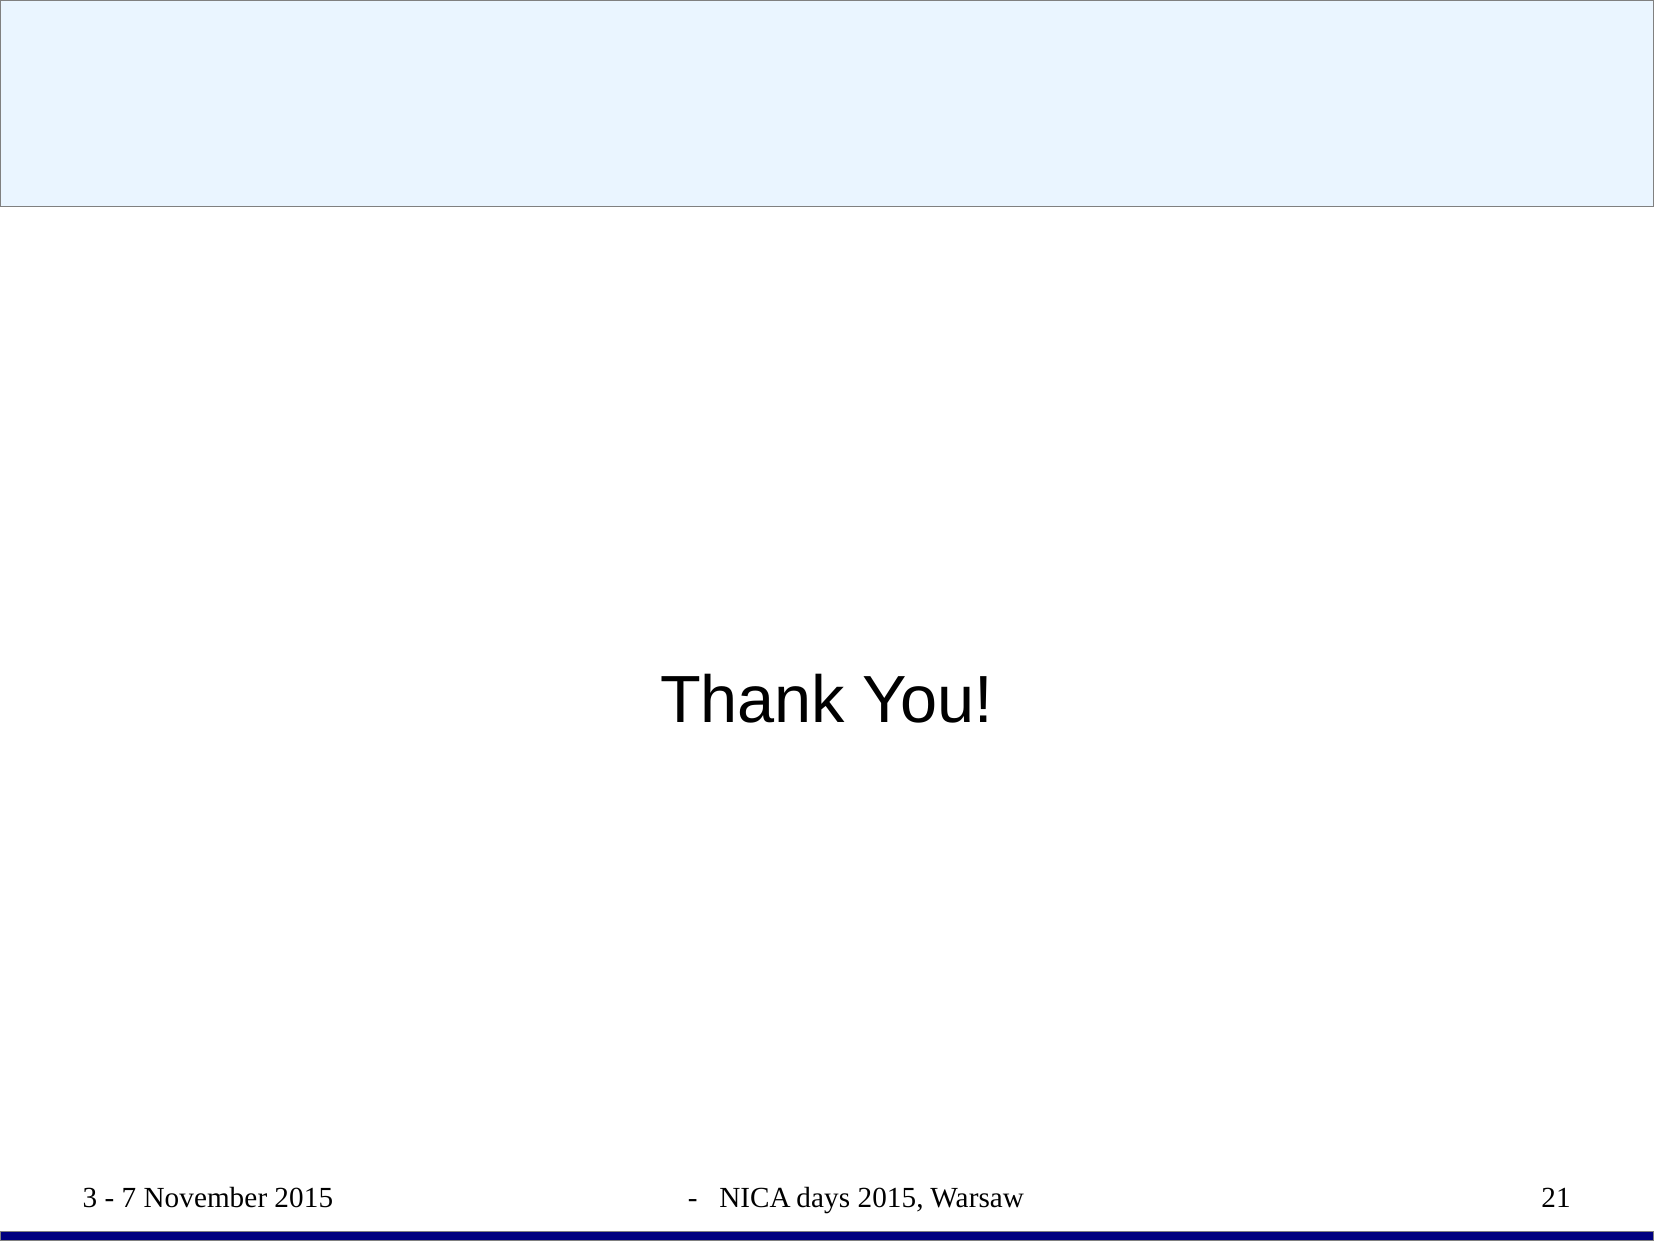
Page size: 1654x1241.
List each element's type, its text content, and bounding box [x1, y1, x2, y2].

subtitle Thank You! [82, 290, 1571, 1109]
